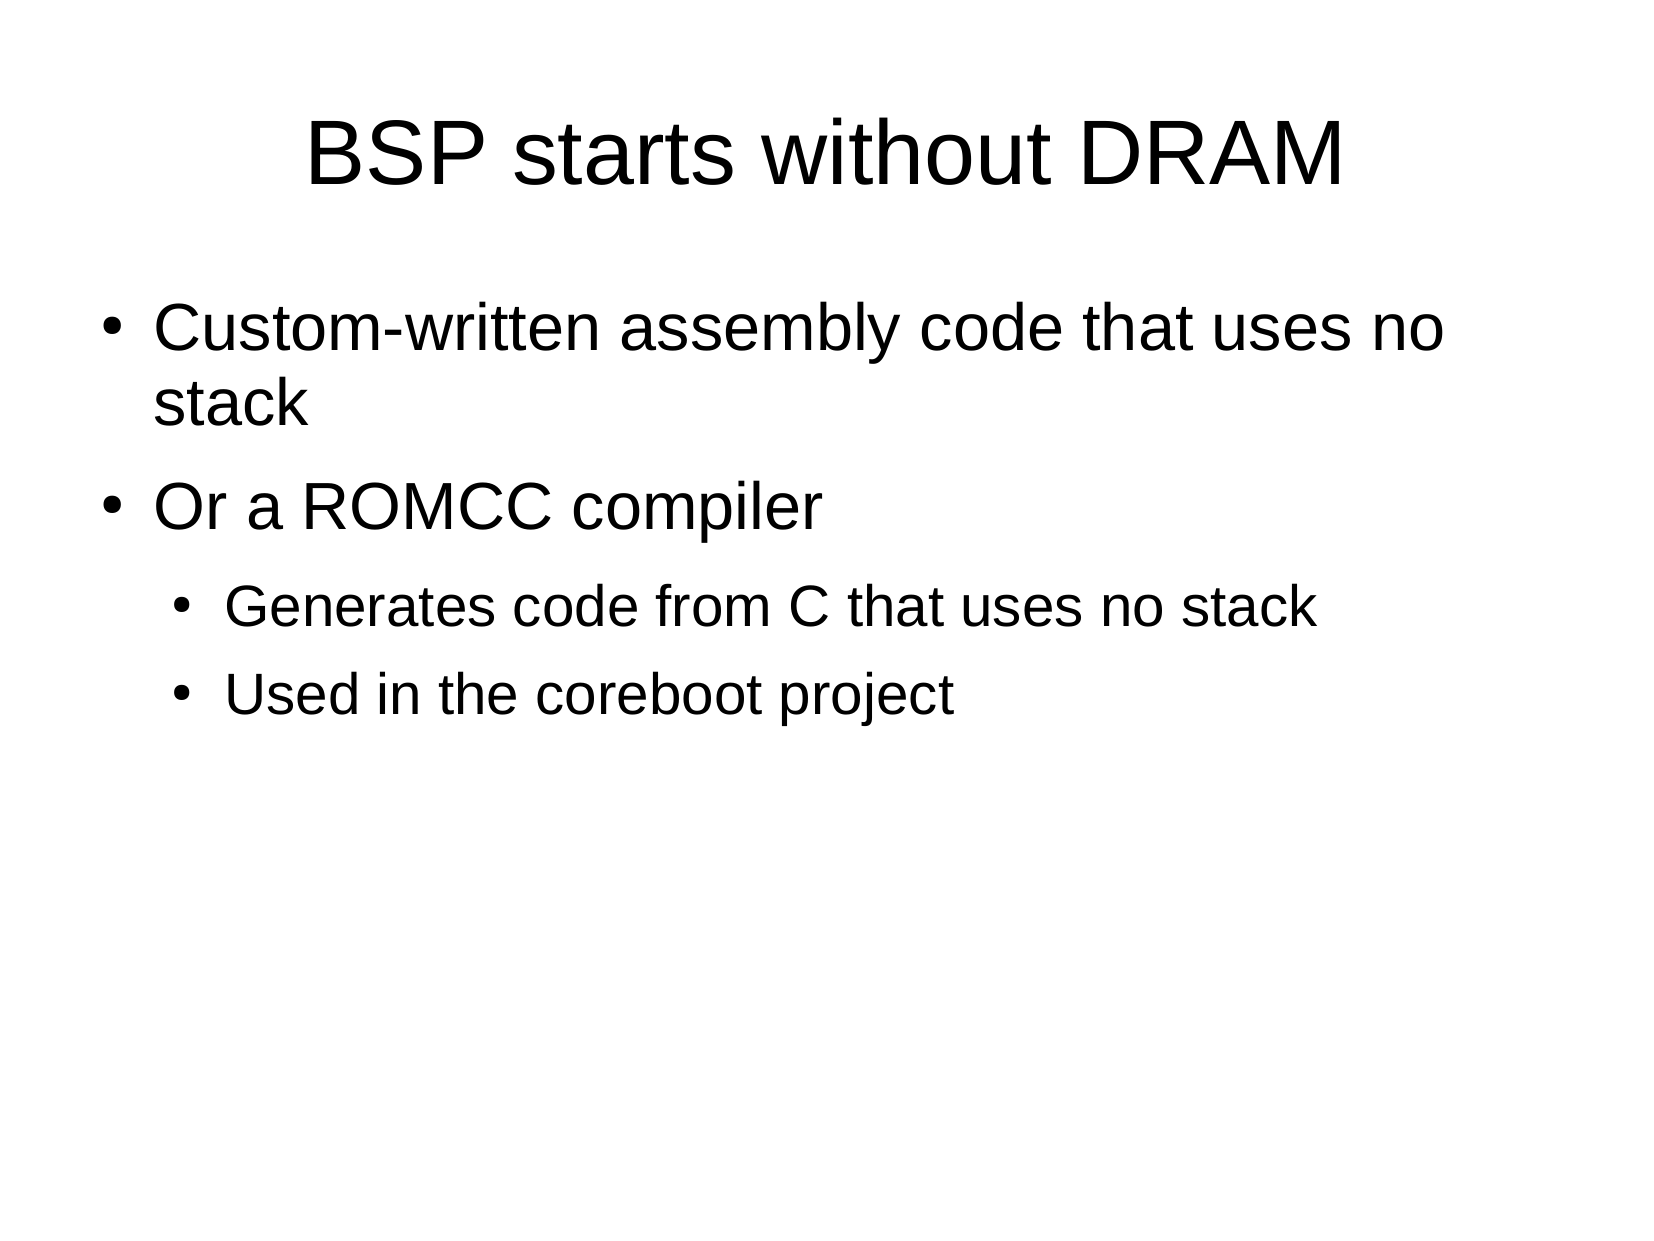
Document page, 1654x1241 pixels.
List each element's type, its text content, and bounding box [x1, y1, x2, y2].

list Custom-written assembly code that uses no stack Or a ROMCC compiler Generates code from C that uses no stack Used in the coreboot project [82, 290, 1571, 1010]
title BSP starts without DRAM [82, 49, 1571, 257]
